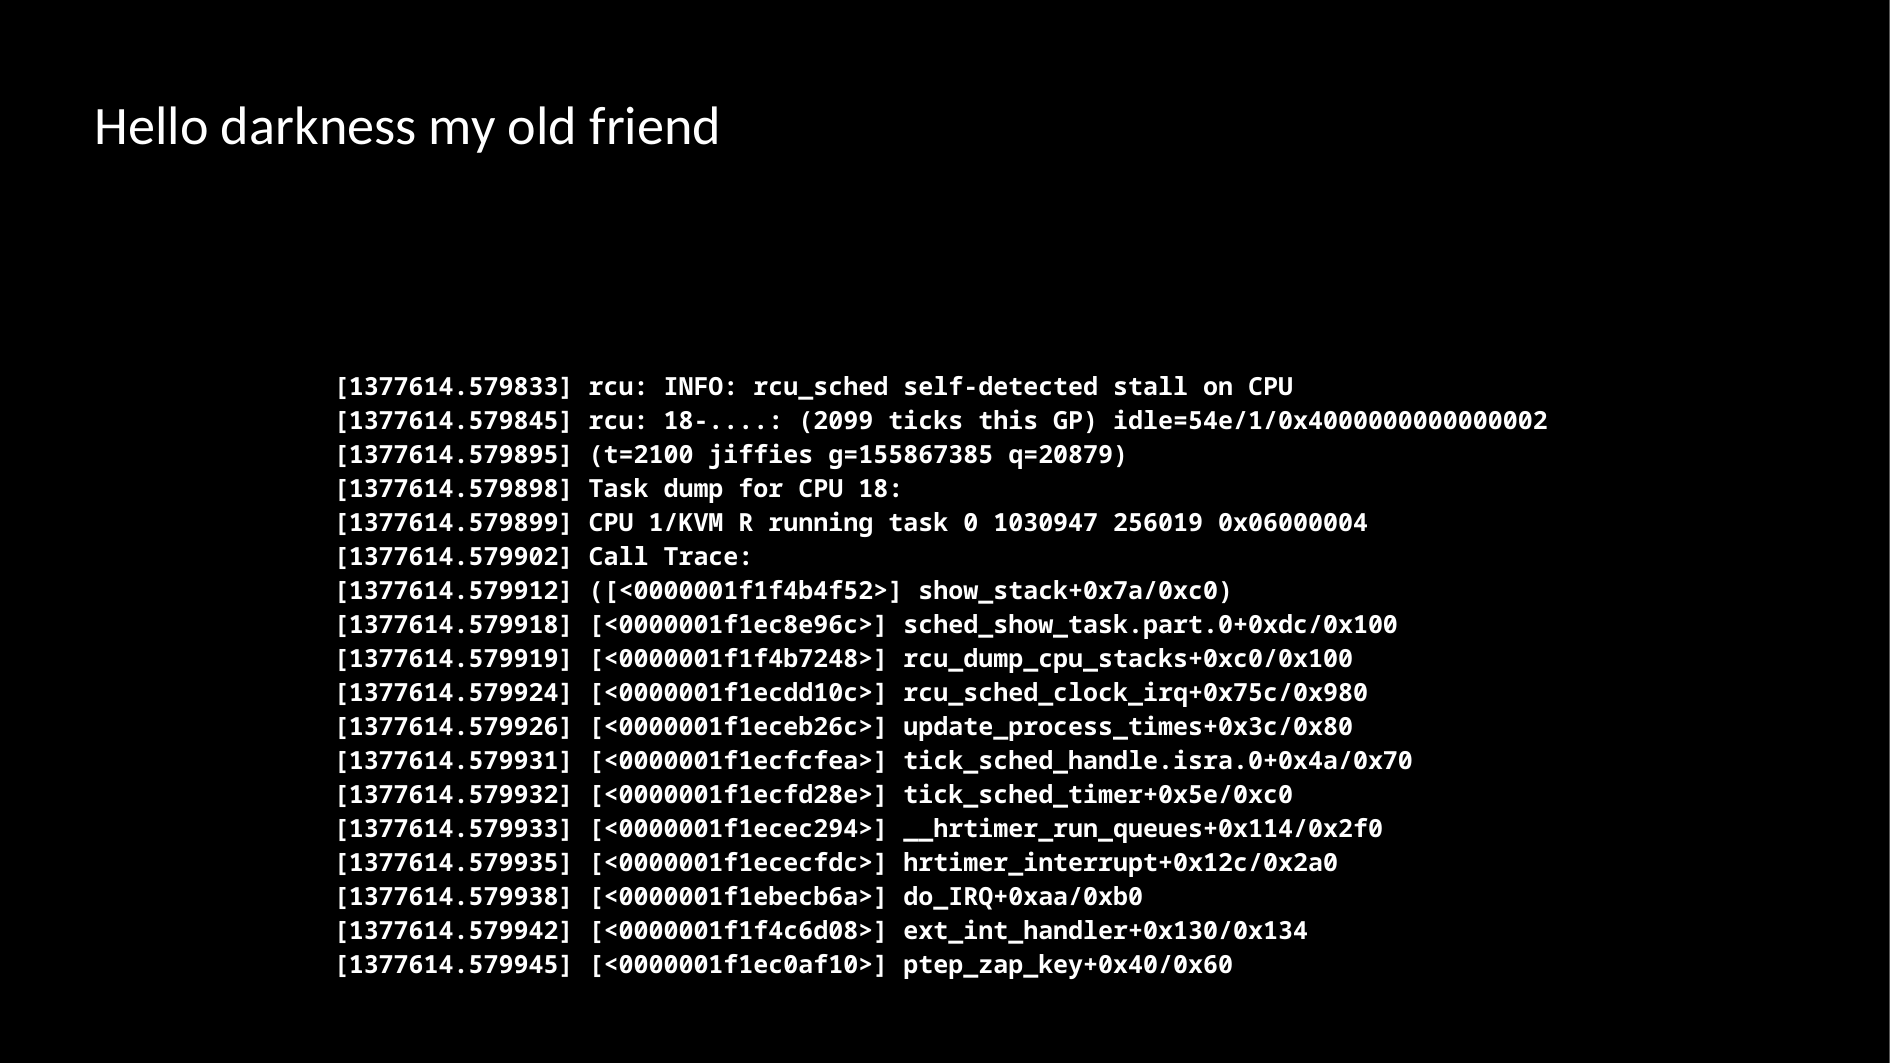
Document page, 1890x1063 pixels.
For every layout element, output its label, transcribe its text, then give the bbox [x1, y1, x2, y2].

title Hello darkness my old friend [94, 42, 1796, 220]
text_box [1377614.579833] rcu: INFO: rcu_sched self-detected stall on CPU [1377614.579845] rcu: 18-....: (2099 ticks this GP) idle=54e/1/0x4000000000000002 [1377614.579895] (t=2100 jiffies g=155867385 q=20879) [1377614.579898] Task dump for CPU 18: [1377614.579899] CPU 1/KVM R running task 0 1030947 256019 0x06000004 [1377614.579902] Call Trace: [1377614.579912] ([<0000001f1f4b4f52>] show_stack+0x7a/0xc0) [1377614.579918] [<0000001f1ec8e96c>] sched_show_task.part.0+0xdc/0x100 [1377614.579919] [<0000001f1f4b7248>] rcu_dump_cpu_stacks+0xc0/0x100 [1377614.579924] [<0000001f1ecdd10c>] rcu_sched_clock_irq+0x75c/0x980 [1377614.579926] [<0000001f1eceb26c>] update_process_times+0x3c/0x80 [1377614.579931] [<0000001f1ecfcfea>] tick_sched_handle.isra.0+0x4a/0x70 [1377614.579932] [<0000001f1ecfd28e>] tick_sched_timer+0x5e/0xc0 [1377614.579933] [<0000001f1ecec294>] __hrtimer_run_queues+0x114/0x2f0 [1377614.579935] [<0000001f1ececfdc>] hrtimer_interrupt+0x12c/0x2a0 [1377614.579938] [<0000001f1ebecb6a>] do_IRQ+0xaa/0xb0 [1377614.579942] [<0000001f1f4c6d08>] ext_int_handler+0x130/0x134 [1377614.579945] [<0000001f1ec0af10>] ptep_zap_key+0x40/0x60 [318, 361, 1831, 1063]
